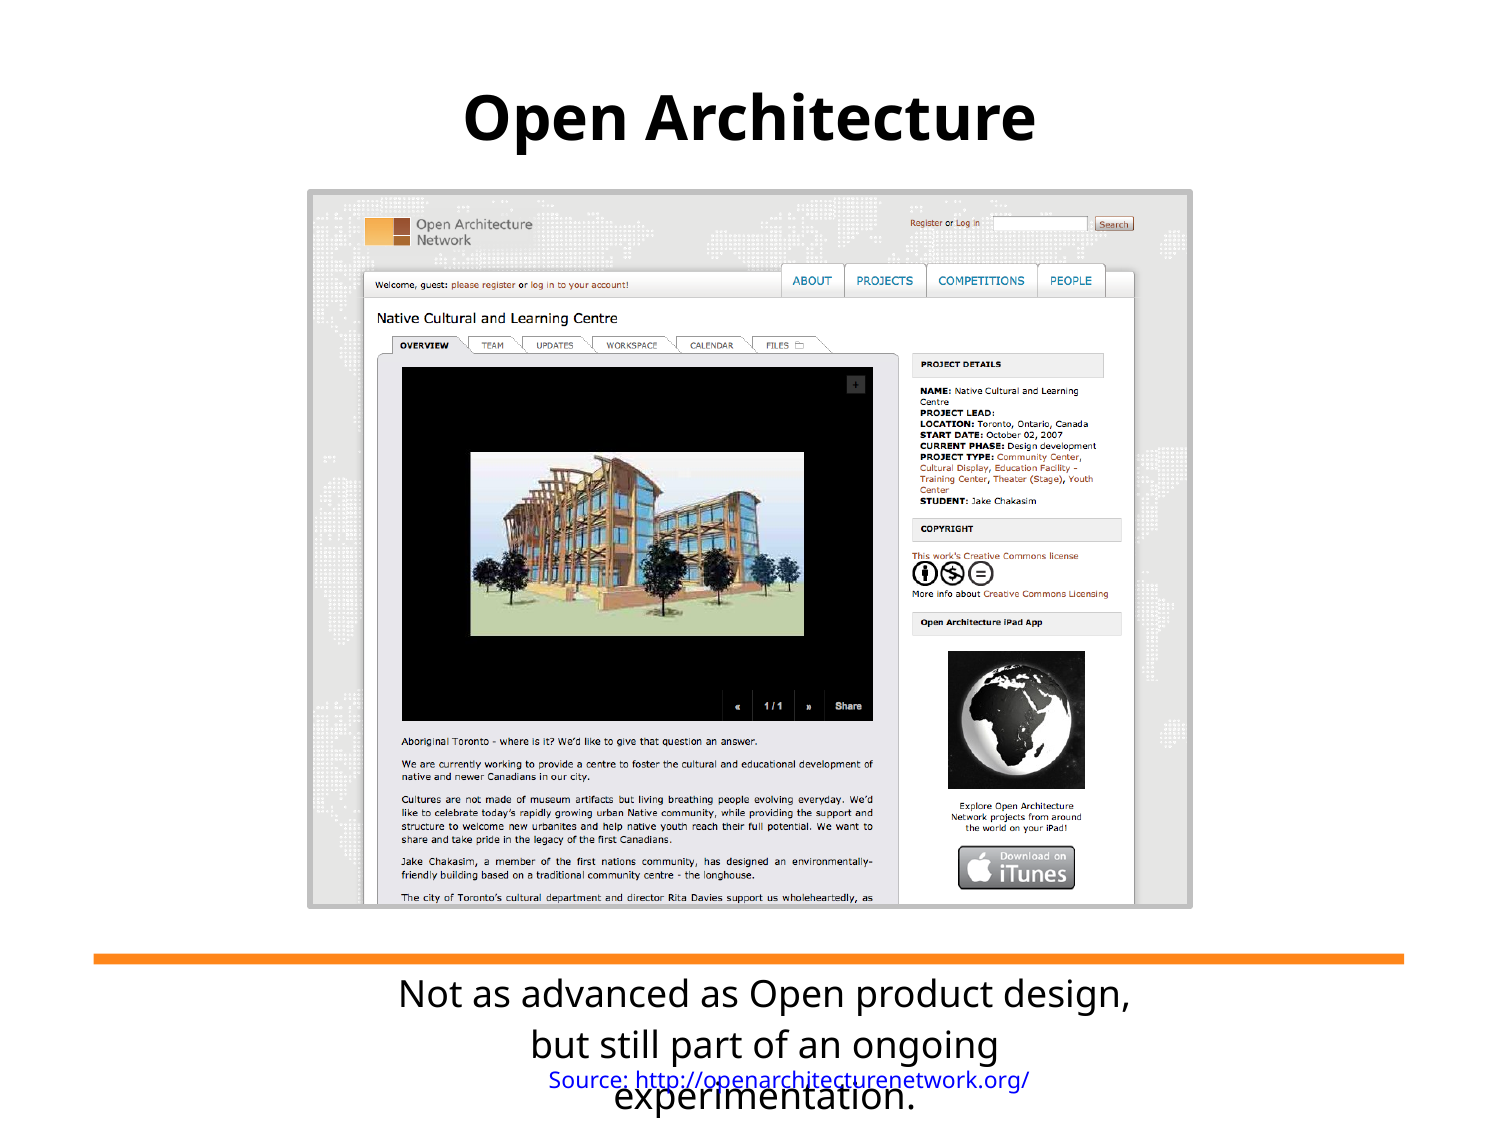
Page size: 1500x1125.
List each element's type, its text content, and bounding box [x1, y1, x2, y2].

text_box Source: http://openarchitecturenetwork.org/ [534, 1056, 966, 1098]
title Open Architecture [75, 44, 1426, 188]
text_box Not as advanced as Open product design, but still part of an ongoing experimentation. [382, 960, 1148, 1064]
picture [0, 0, 1500, 1125]
